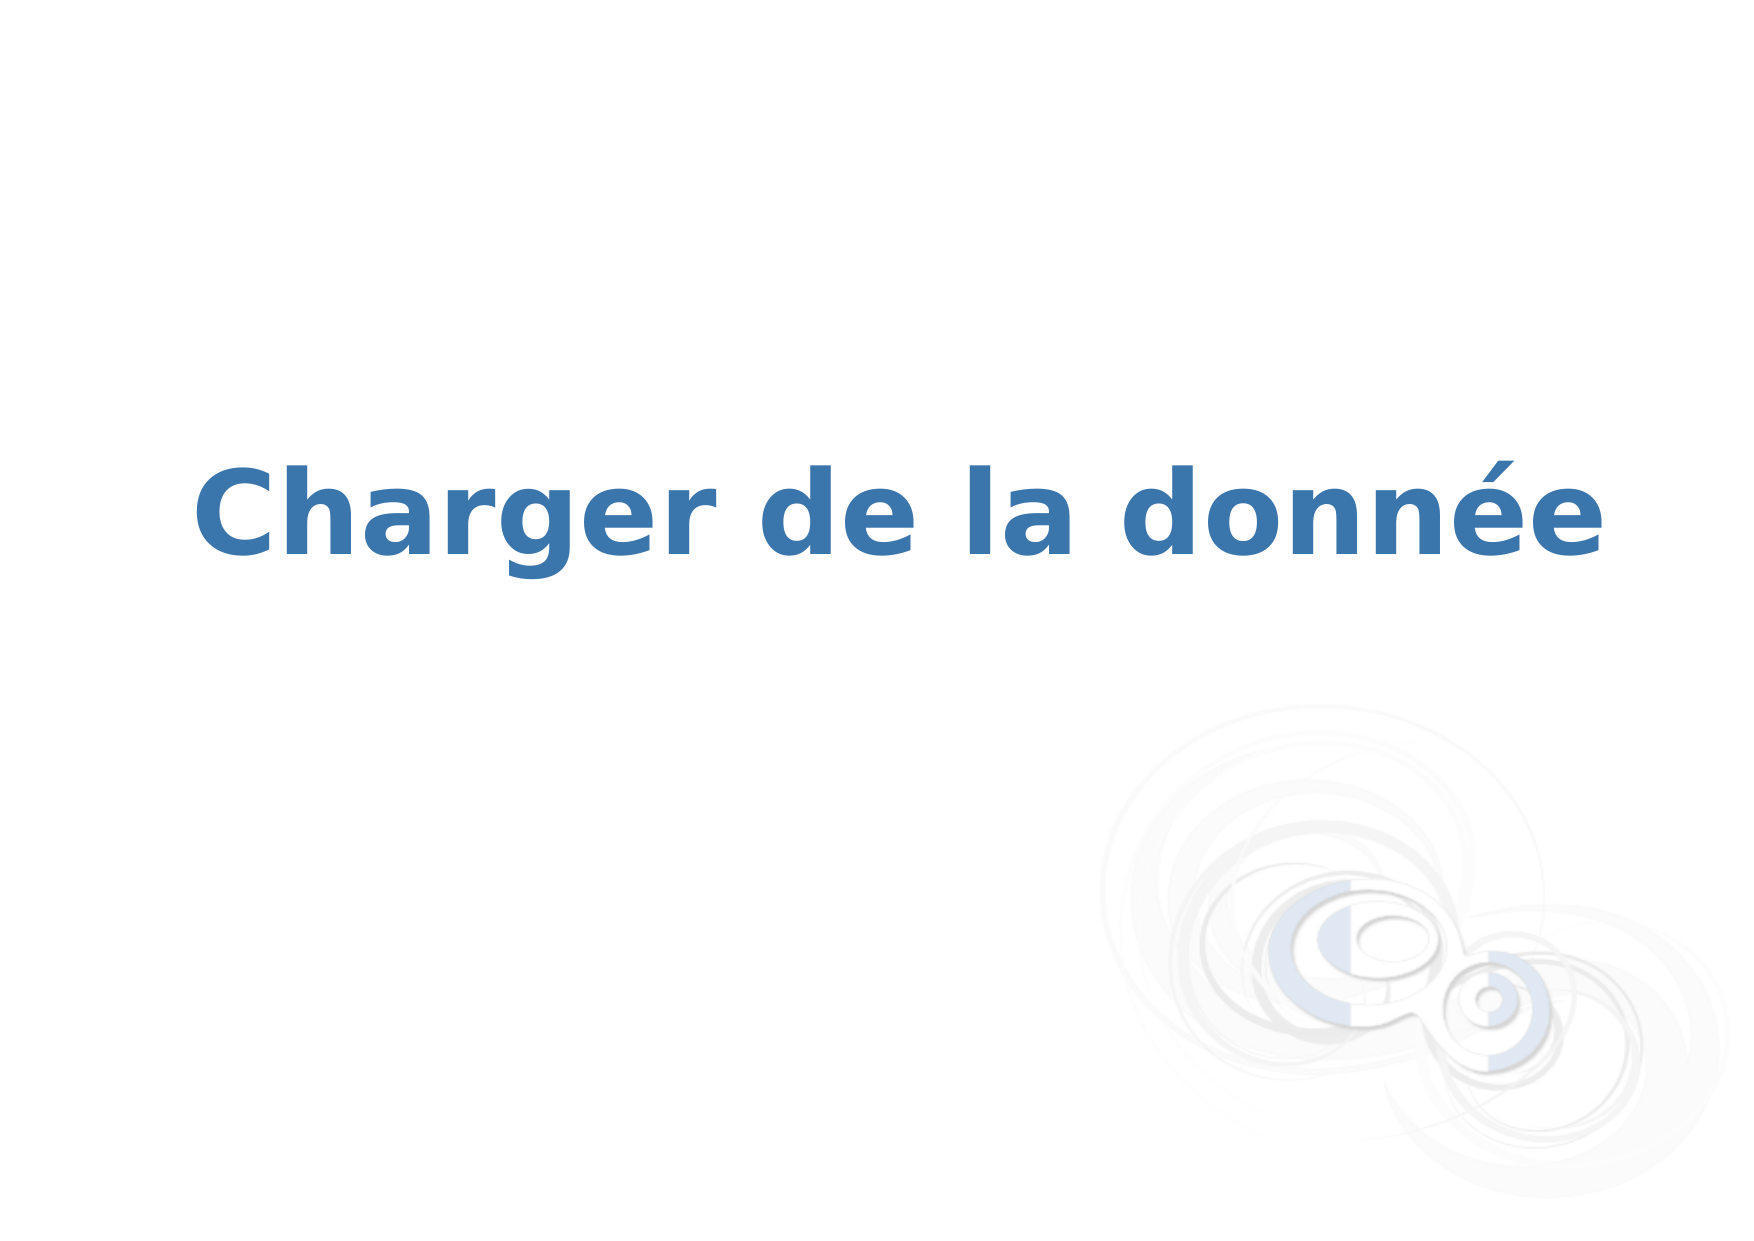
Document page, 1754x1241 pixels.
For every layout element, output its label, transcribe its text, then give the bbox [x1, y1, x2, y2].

list > Shapefile GUI (shp2pgsql) > GDAL/OGR > OSM (osm2pgsql, osmosis…) [1092, 679, 1754, 1241]
title Charger de la donnée [191, 259, 1642, 769]
